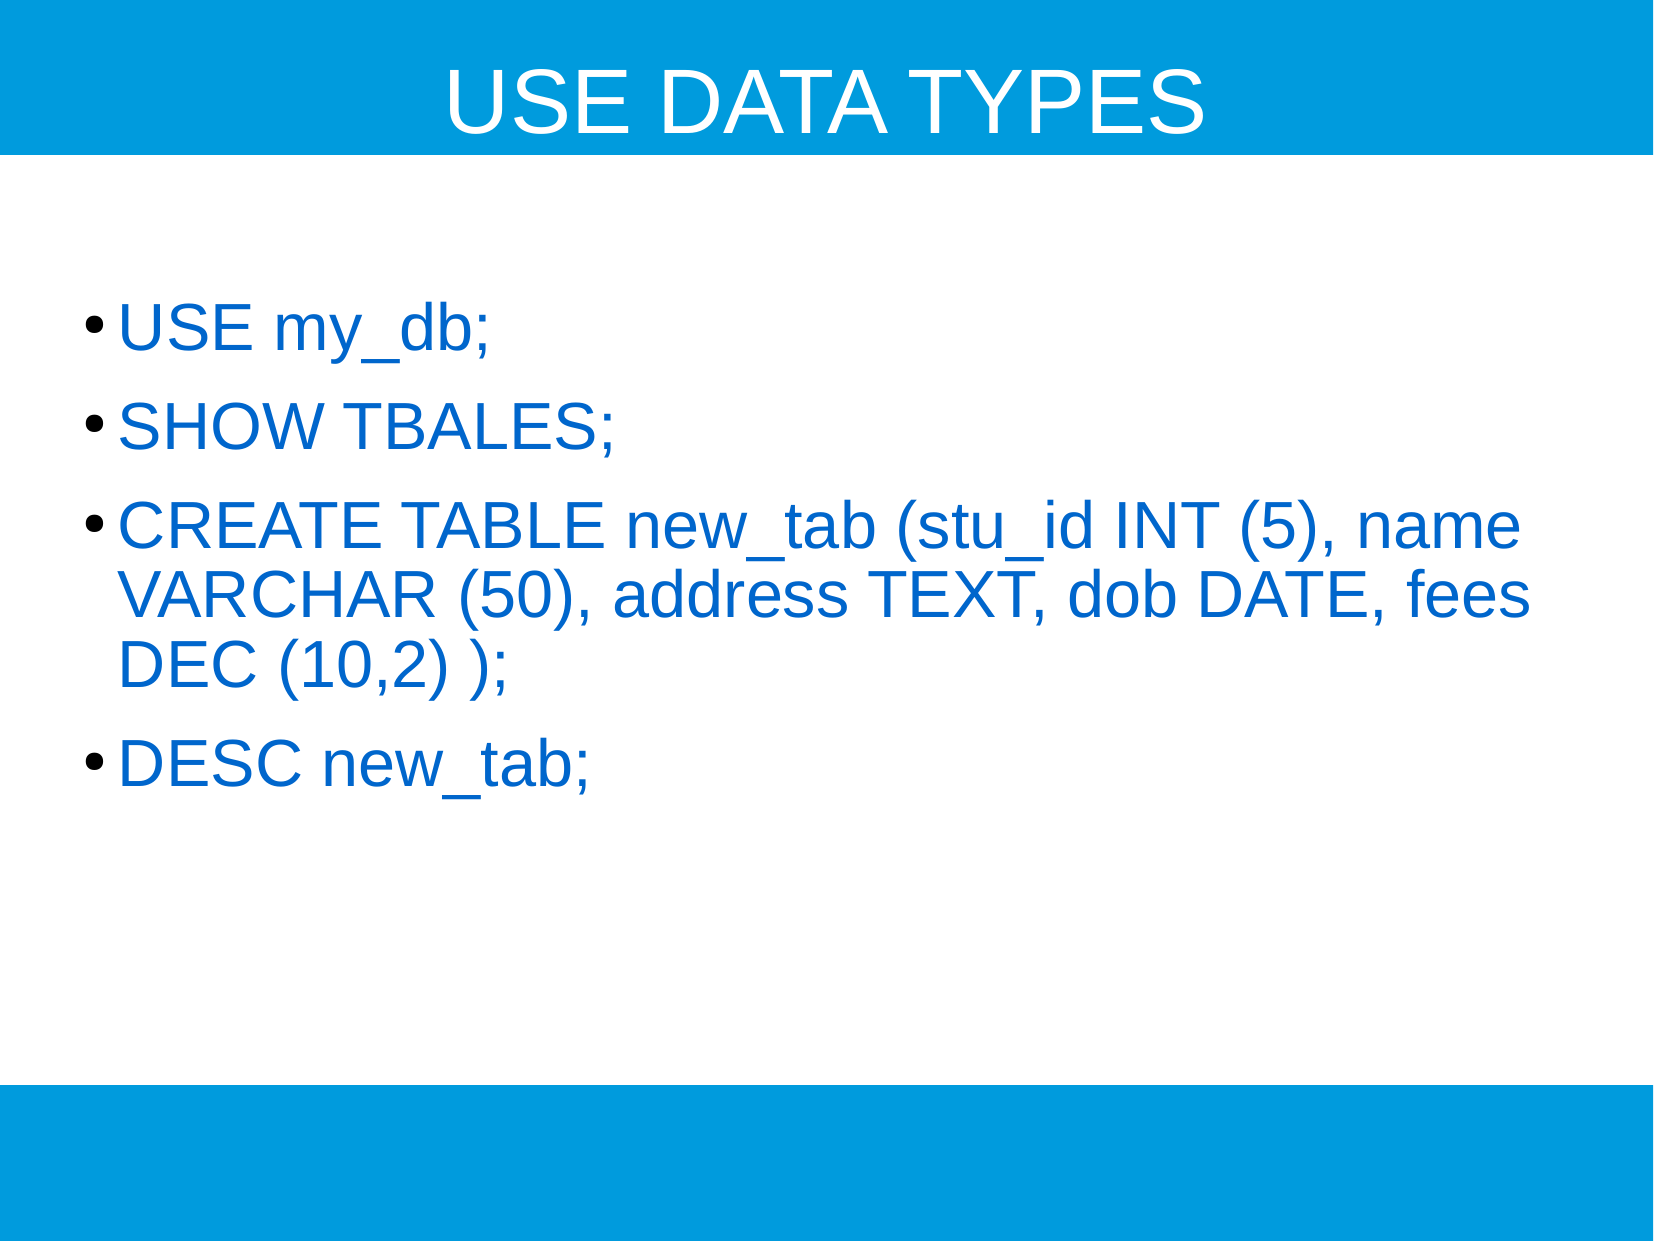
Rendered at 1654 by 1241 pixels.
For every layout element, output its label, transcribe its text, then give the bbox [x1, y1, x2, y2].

title USE DATA TYPES [82, 49, 1571, 155]
list USE my_db; SHOW TBALES; CREATE TABLE new_tab (stu_id INT (5), name VARCHAR (50), address TEXT, dob DATE, fees DEC (10,2) ); DESC new_tab; [82, 290, 1571, 1010]
